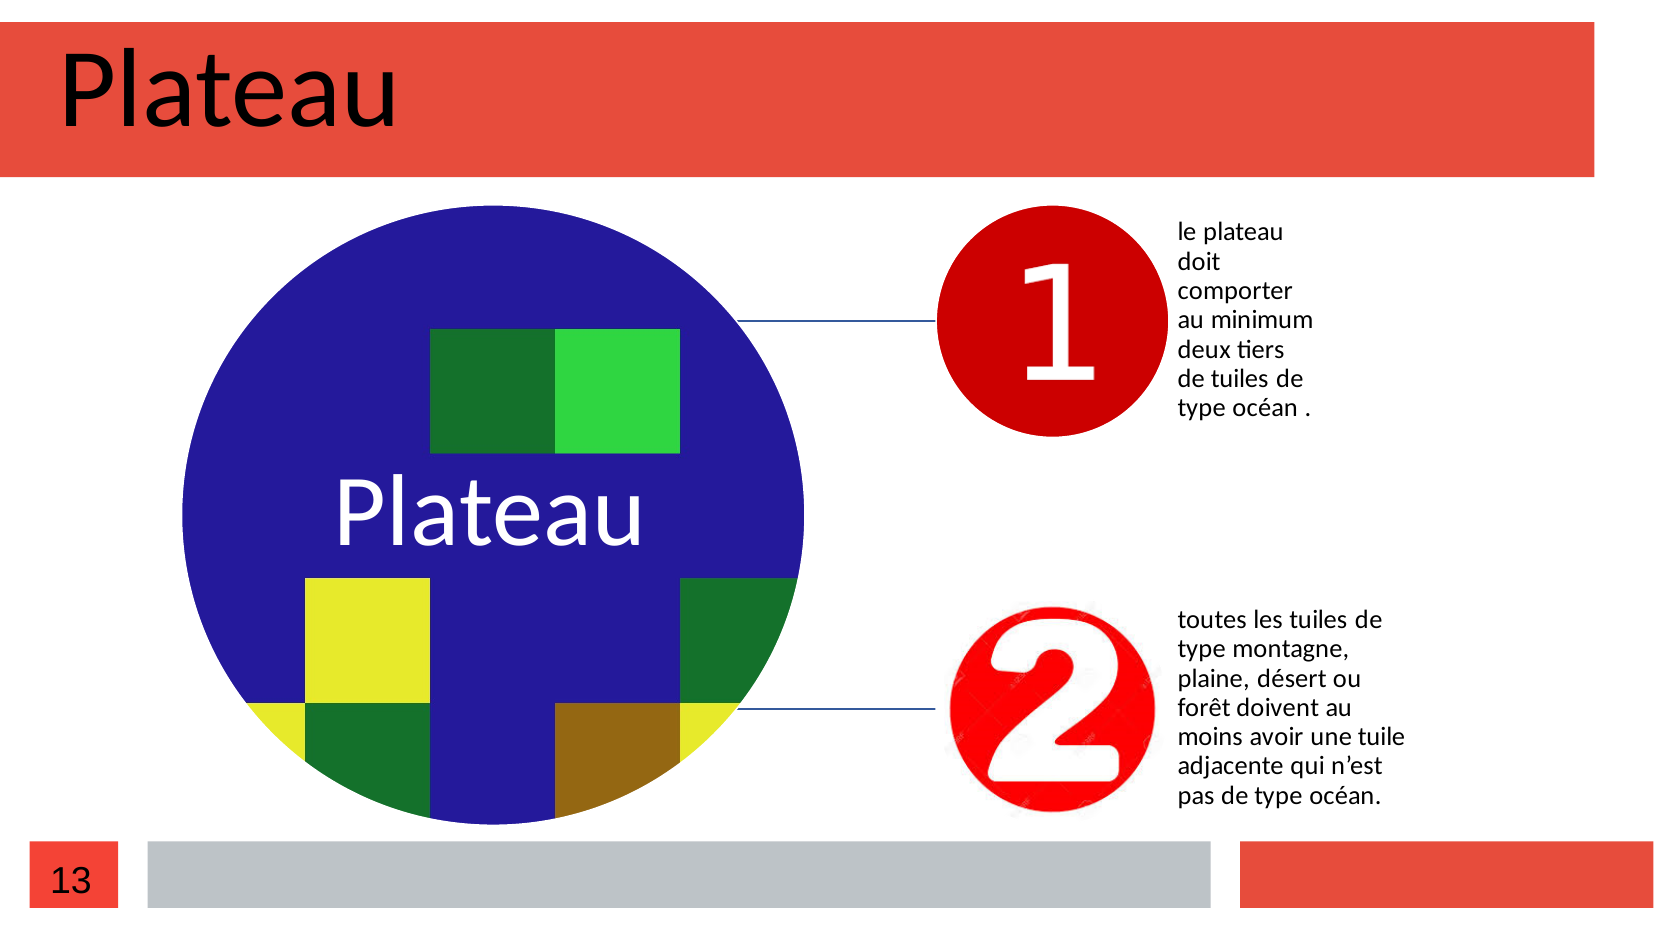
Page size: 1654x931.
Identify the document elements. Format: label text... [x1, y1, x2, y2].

title Plateau [59, 44, 1595, 156]
picture [177, 177, 1430, 851]
text_box 13 [35, 852, 130, 910]
